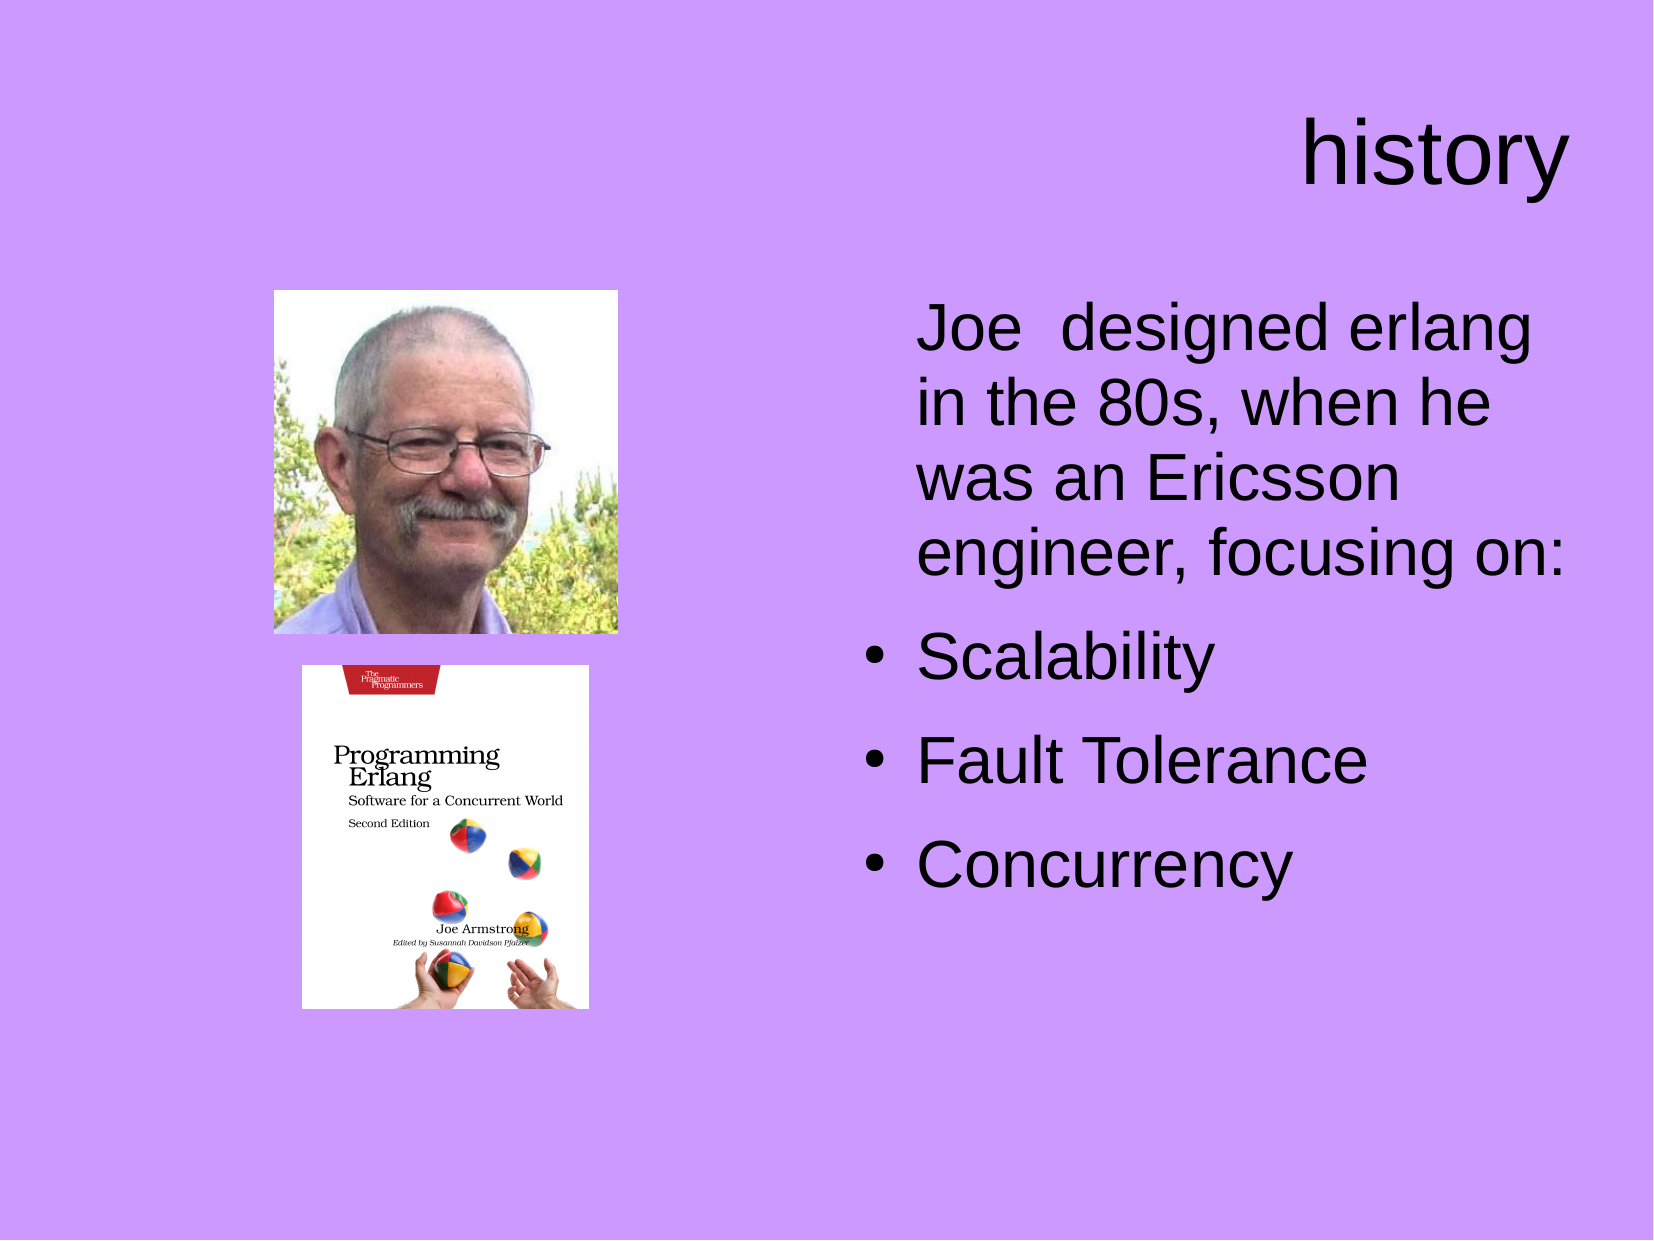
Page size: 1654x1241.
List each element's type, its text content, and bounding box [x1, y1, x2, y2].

list Joe designed erlang in the 80s, when he was an Ericsson engineer, focusing on: Scalability Fault Tolerance Concurrency [845, 290, 1572, 1010]
picture [274, 290, 618, 634]
picture [302, 665, 589, 1009]
title history [82, 49, 1571, 257]
